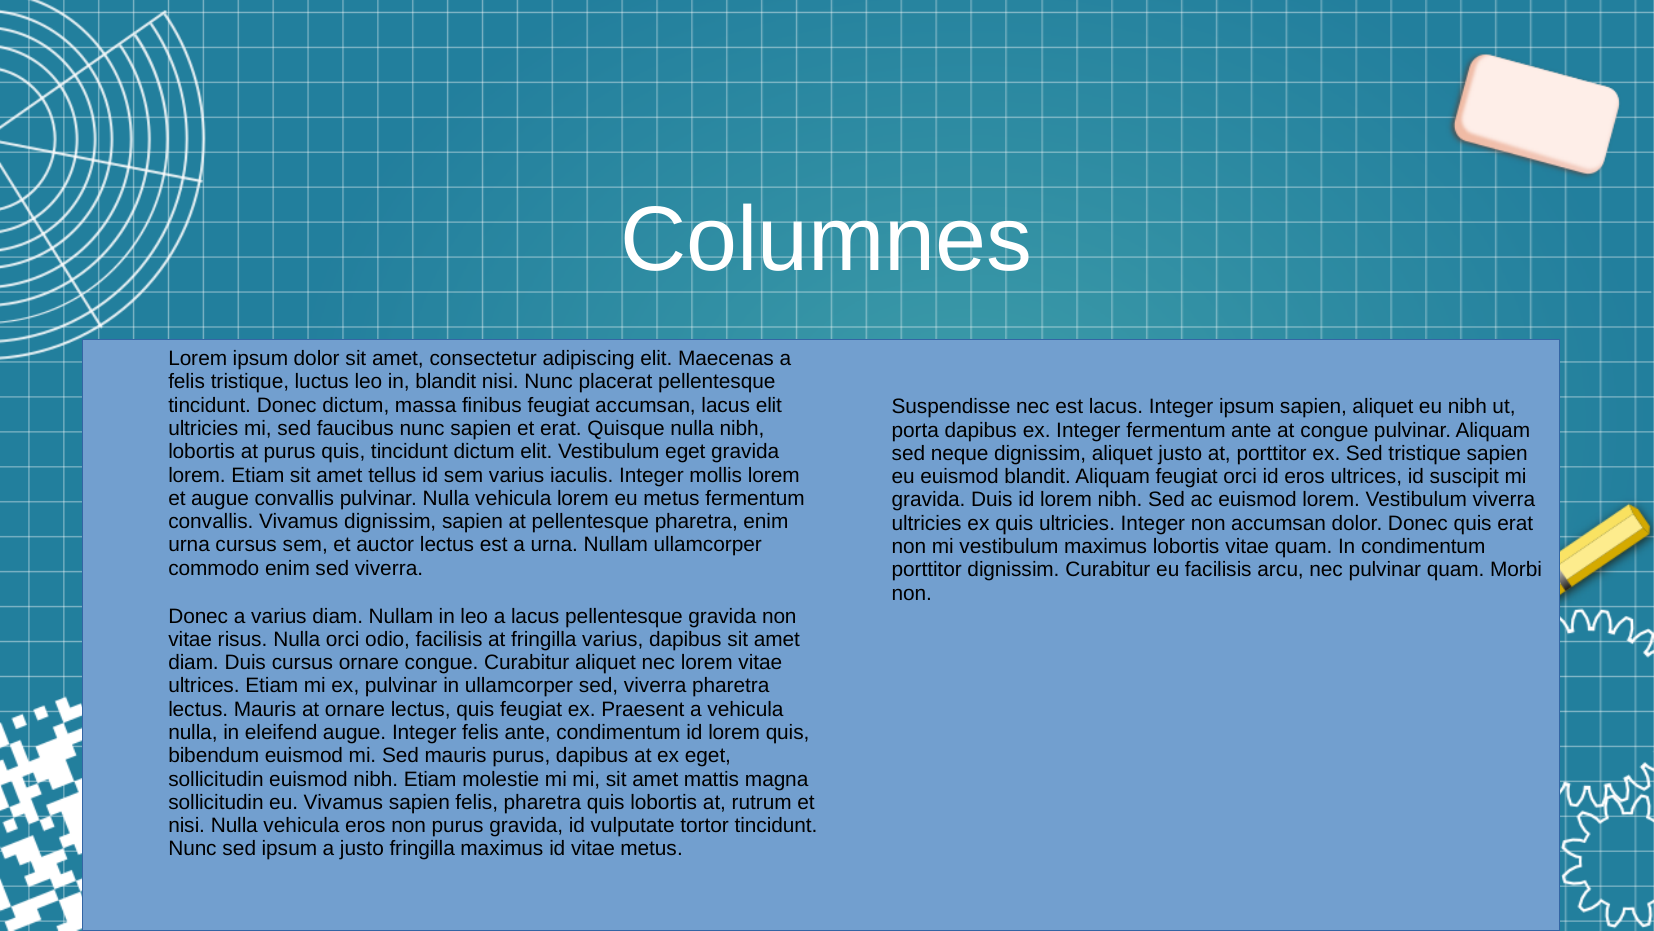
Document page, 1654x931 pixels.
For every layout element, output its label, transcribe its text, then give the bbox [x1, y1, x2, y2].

picture [0, 0, 1654, 931]
title Columnes [82, 132, 1571, 346]
list Lorem ipsum dolor sit amet, consectetur adipiscing elit. Maecenas a felis tristique, luctus leo in, blandit nisi. Nunc placerat pellentesque tincidunt. Donec dictum, massa finibus feugiat accumsan, lacus elit ultricies mi, sed faucibus nunc sapien et erat. Quisque nulla nibh, lobortis at purus quis, tincidunt dictum elit. Vestibulum eget gravida lorem. Etiam sit amet tellus id sem varius iaculis. Integer mollis lorem et augue convallis pulvinar. Nulla vehicula lorem eu metus fermentum convallis. Vivamus dignissim, sapien at pellentesque pharetra, enim urna cursus sem, et auctor lectus est a urna. Nullam ullamcorper commodo enim sed viverra. Donec a varius diam. Nullam in leo a lacus pellentesque gravida non vitae risus. Nulla orci odio, facilisis at fringilla varius, dapibus sit amet diam. Duis cursus ornare congue. Curabitur aliquet nec lorem vitae ultrices. Etiam mi ex, pulvinar in ullamcorper sed, viverra pharetra lectus. Mauris at ornare lectus, quis feugiat ex. Praesent a vehicula nulla, in eleifend augue. Integer felis ante, condimentum id lorem quis, bibendum euismod mi. Sed mauris purus, dapibus at ex eget, sollicitudin euismod nibh. Etiam molestie mi mi, sit amet mattis magna sollicitudin eu. Vivamus sapien felis, pharetra quis lobortis at, rutrum et nisi. Nulla vehicula eros non purus gravida, id vulputate tortor tincidunt. Nunc sed ipsum a justo fringilla maximus id vitae metus. Suspendisse nec est lacus. Integer ipsum sapien, aliquet eu nibh ut, porta dapibus ex. Integer fermentum ante at congue pulvinar. Aliquam sed neque dignissim, aliquet justo at, porttitor ex. Sed tristique sapien eu euismod blandit. Aliquam feugiat orci id eros ultrices, id suscipit mi gravida. Duis id lorem nibh. Sed ac euismod lorem. Vestibulum viverra ultricies ex quis ultricies. Integer non accumsan dolor. Donec quis erat non mi vestibulum maximus lobortis vitae quam. In condimentum porttitor dignissim. Curabitur eu facilisis arcu, nec pulvinar quam. Morbi non. [82, 339, 1560, 931]
